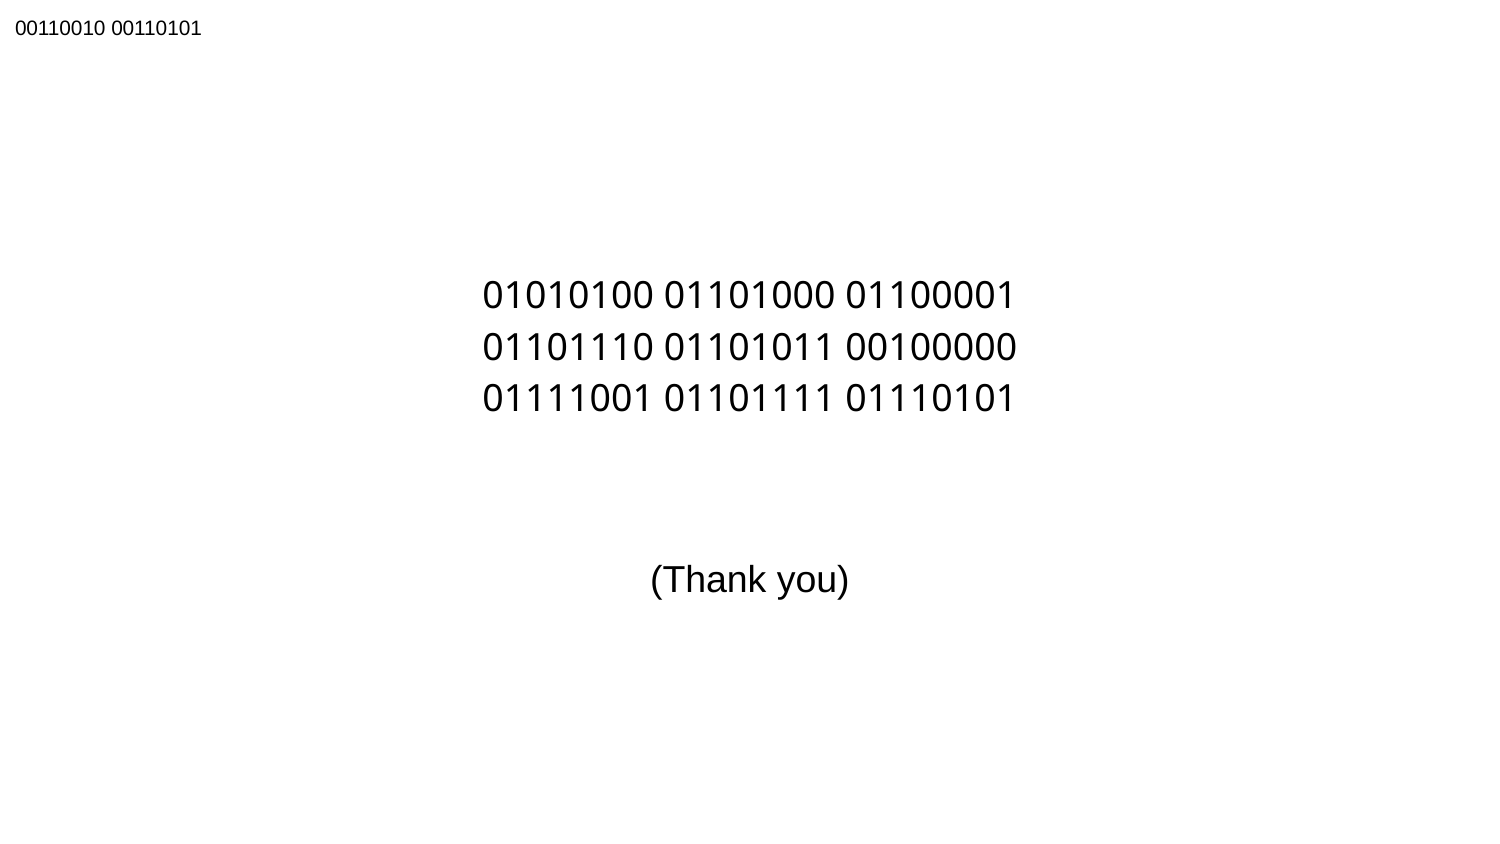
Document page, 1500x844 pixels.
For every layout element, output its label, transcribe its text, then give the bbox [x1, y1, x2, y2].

text_box 00110010 00110101 [0, 0, 224, 53]
list 01010100 01101000 01100001 01101110 01101011 00100000 01111001 01101111 01110101 [444, 249, 1056, 540]
text_box (Thank you) [444, 540, 1056, 622]
